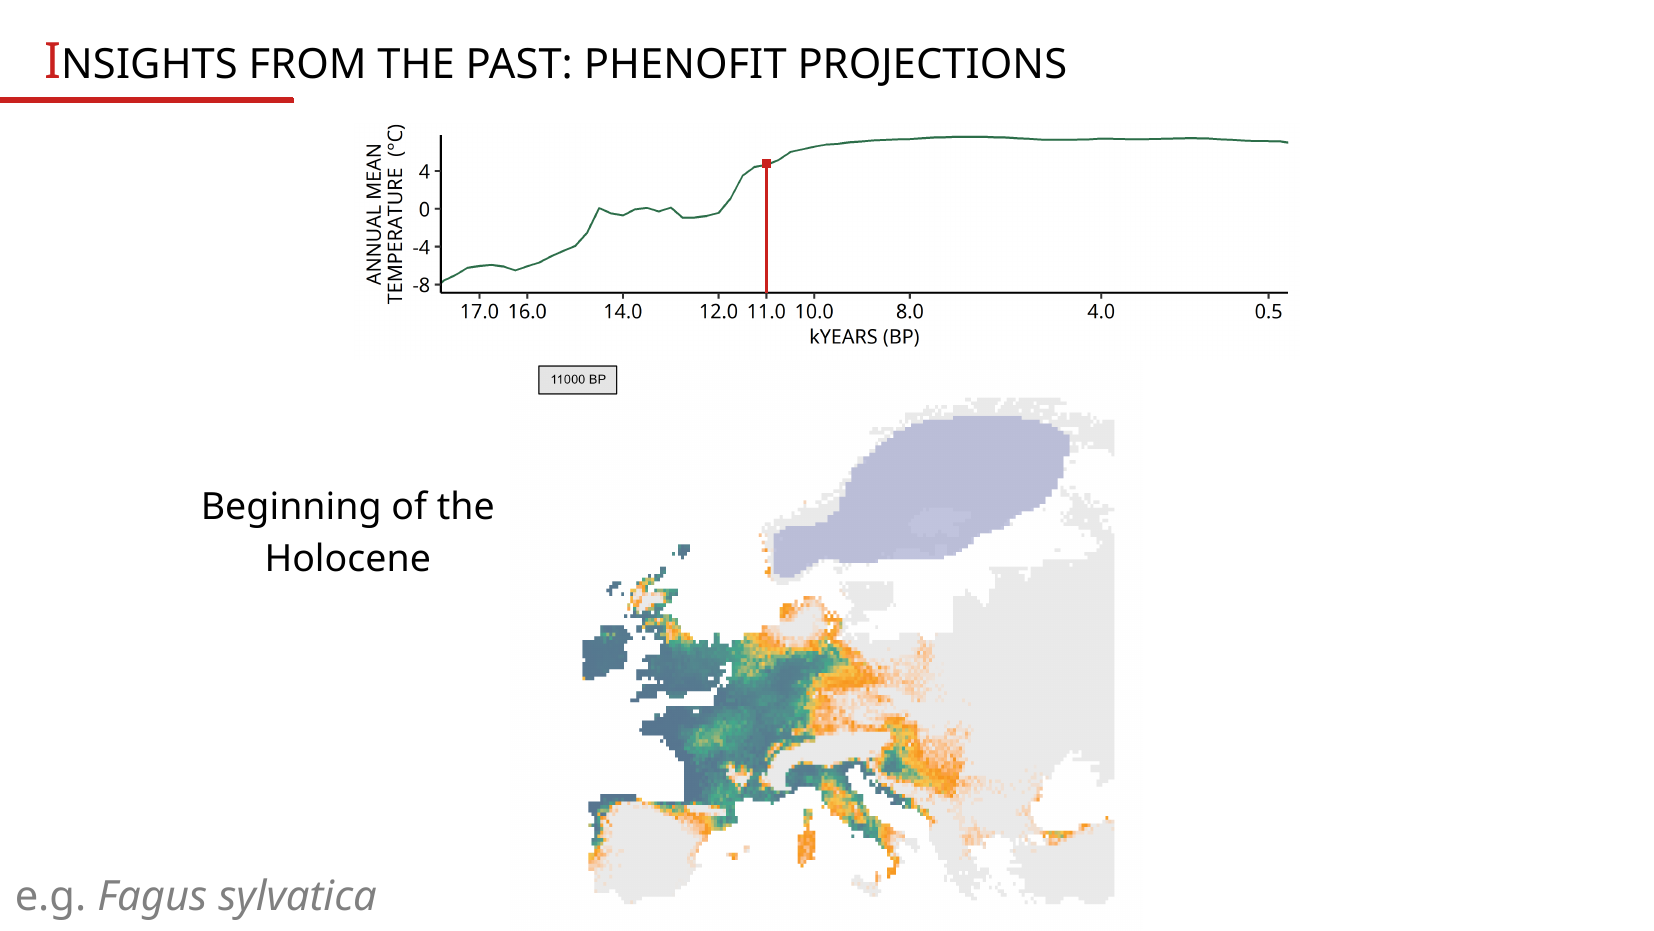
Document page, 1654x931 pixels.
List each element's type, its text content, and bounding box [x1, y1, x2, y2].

picture [354, 123, 1300, 931]
text_box [762, 159, 771, 168]
text_box INSIGHTS FROM THE PAST: PHENOFIT PROJECTIONS [29, 0, 1625, 119]
text_box Beginning of the Holocene [120, 472, 576, 539]
text_box e.g. Fagus sylvatica [0, 858, 473, 931]
